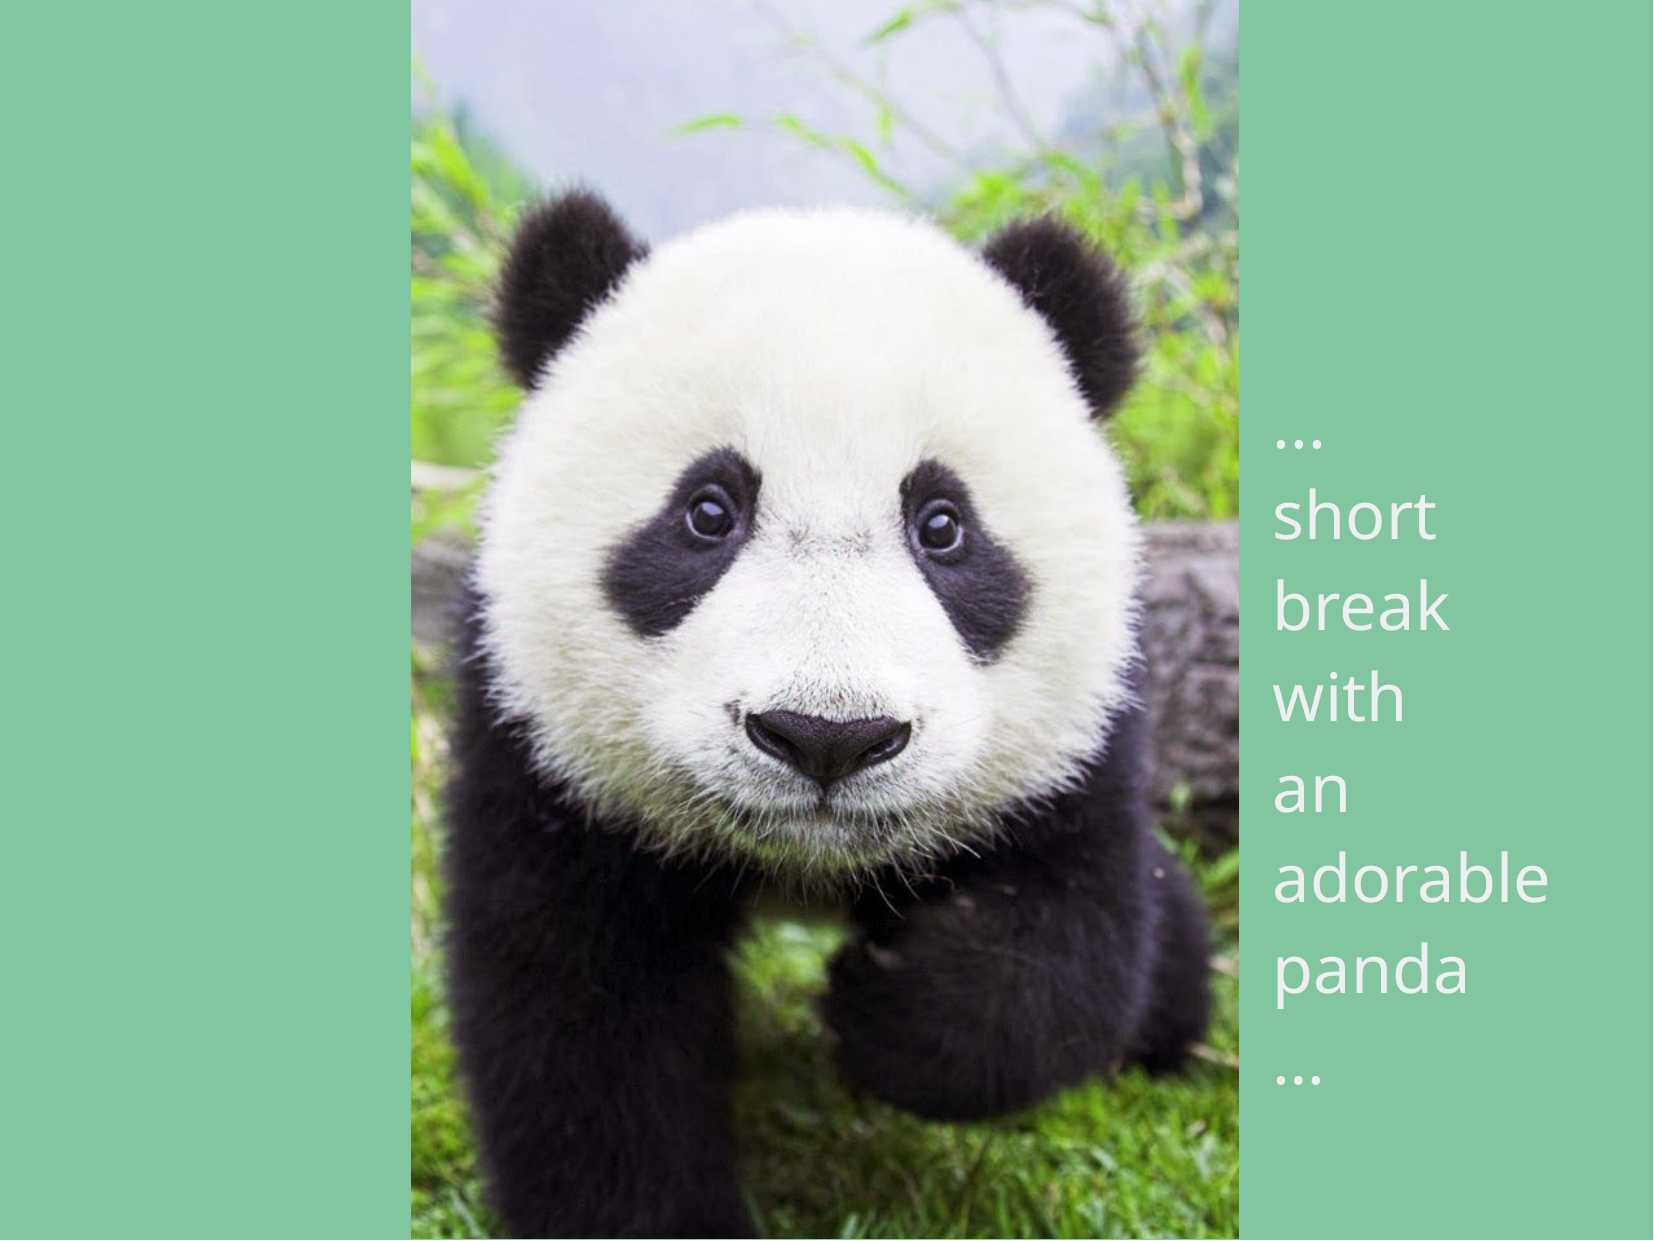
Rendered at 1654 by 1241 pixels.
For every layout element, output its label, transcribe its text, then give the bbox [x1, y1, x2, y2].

picture [411, 0, 1239, 1239]
text_box ... short break with an adorable panda … [1257, 370, 1604, 979]
